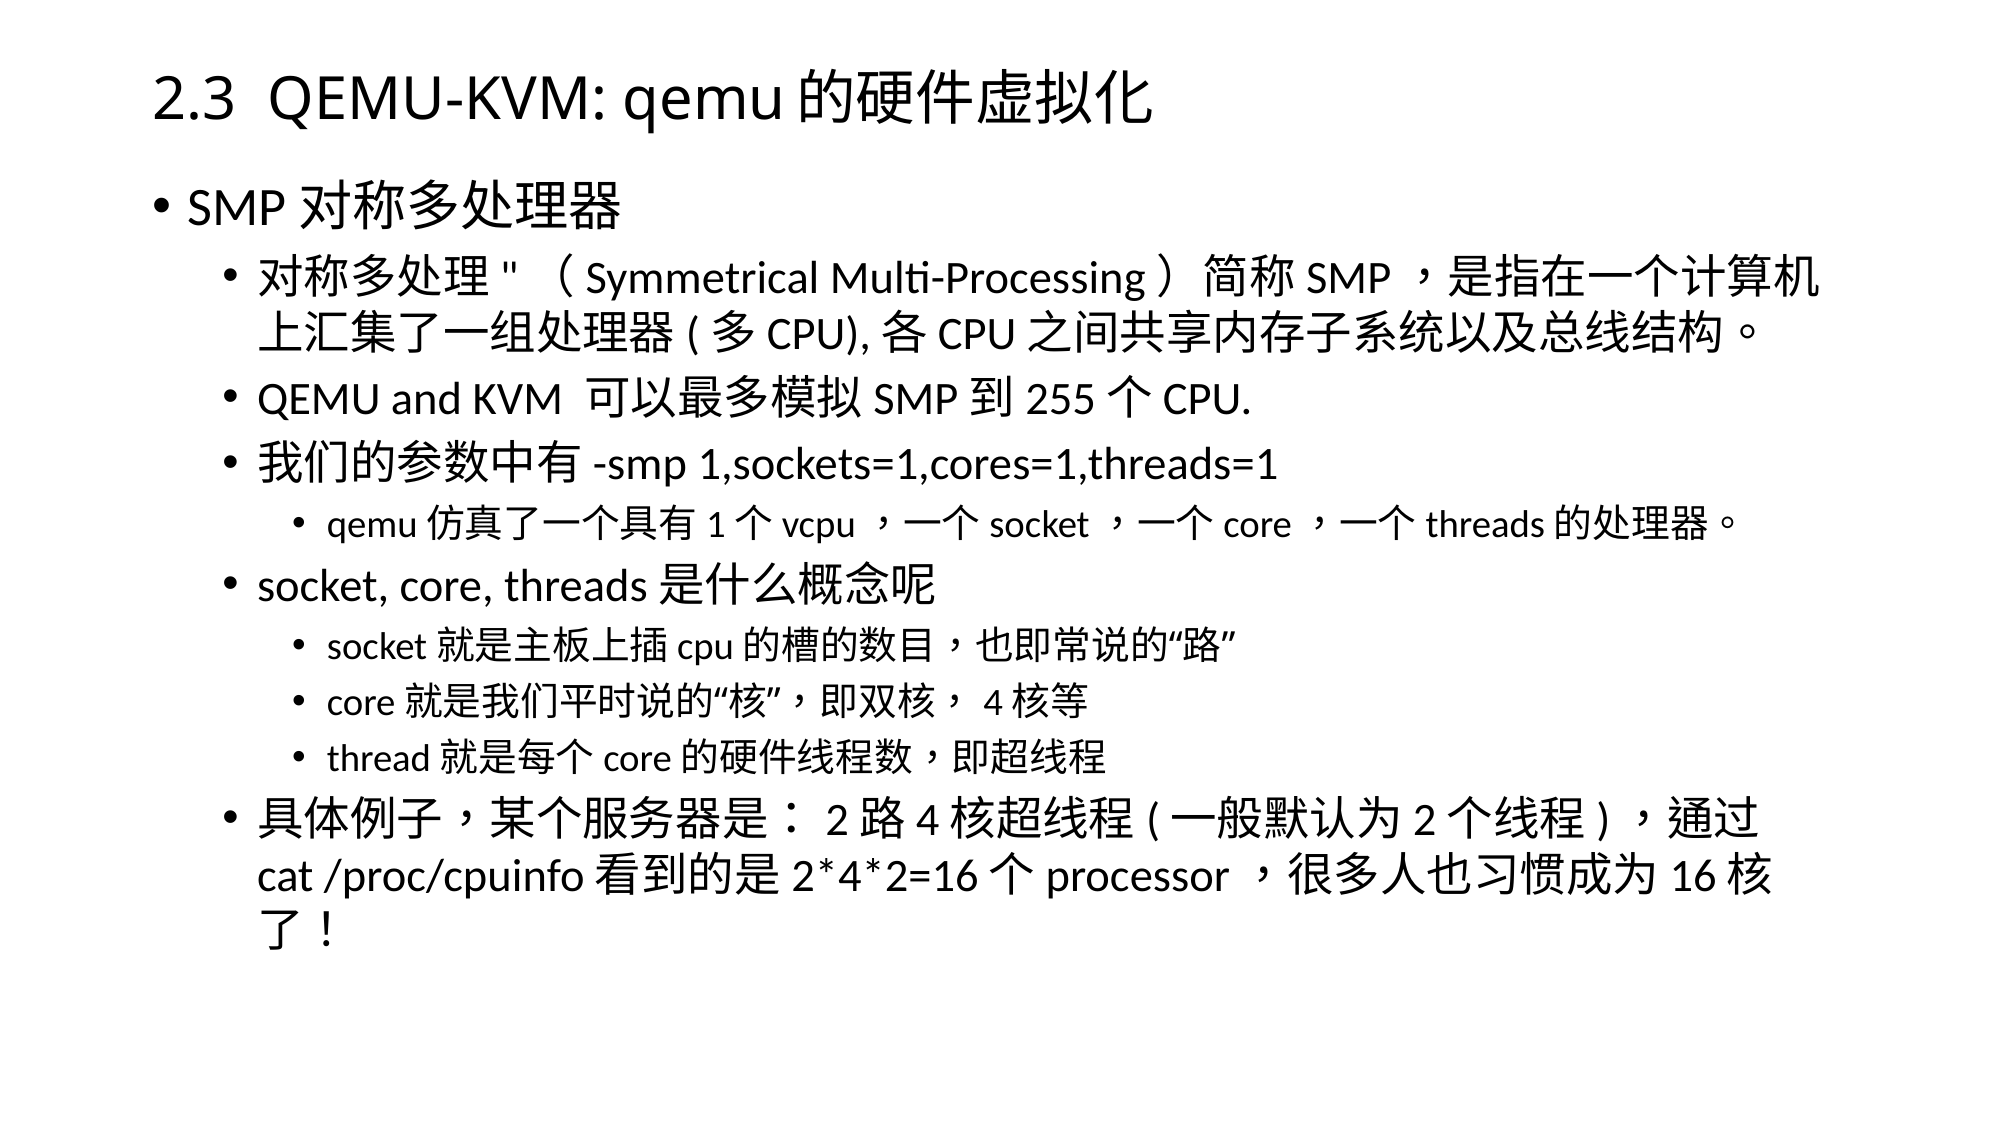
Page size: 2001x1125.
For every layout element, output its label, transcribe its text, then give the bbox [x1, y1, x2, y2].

title 2.3 QEMU-KVM: qemu的硬件虚拟化 [137, 59, 1863, 140]
list SMP对称多处理器 对称多处理"（Symmetrical Multi-Processing）简称SMP，是指在一个计算机上汇集了一组处理器(多CPU),各CPU之间共享内存子系统以及总线结构。 QEMU and KVM 可以最多模拟SMP到255个CPU. 我们的参数中有-smp 1,sockets=1,cores=1,threads=1 qemu仿真了一个具有1个vcpu，一个socket，一个core，一个threads的处理器。 socket, core, threads是什么概念呢 socket就是主板上插cpu的槽的数目，也即常说的“路” core就是我们平时说的“核”，即双核，4核等 thread就是每个core的硬件线程数，即超线程 具体例子，某个服务器是：2路4核超线程(一般默认为2个线程)，通过cat /proc/cpuinfo看到的是2*4*2=16个processor，很多人也习惯成为16核了！ [137, 171, 1863, 1014]
